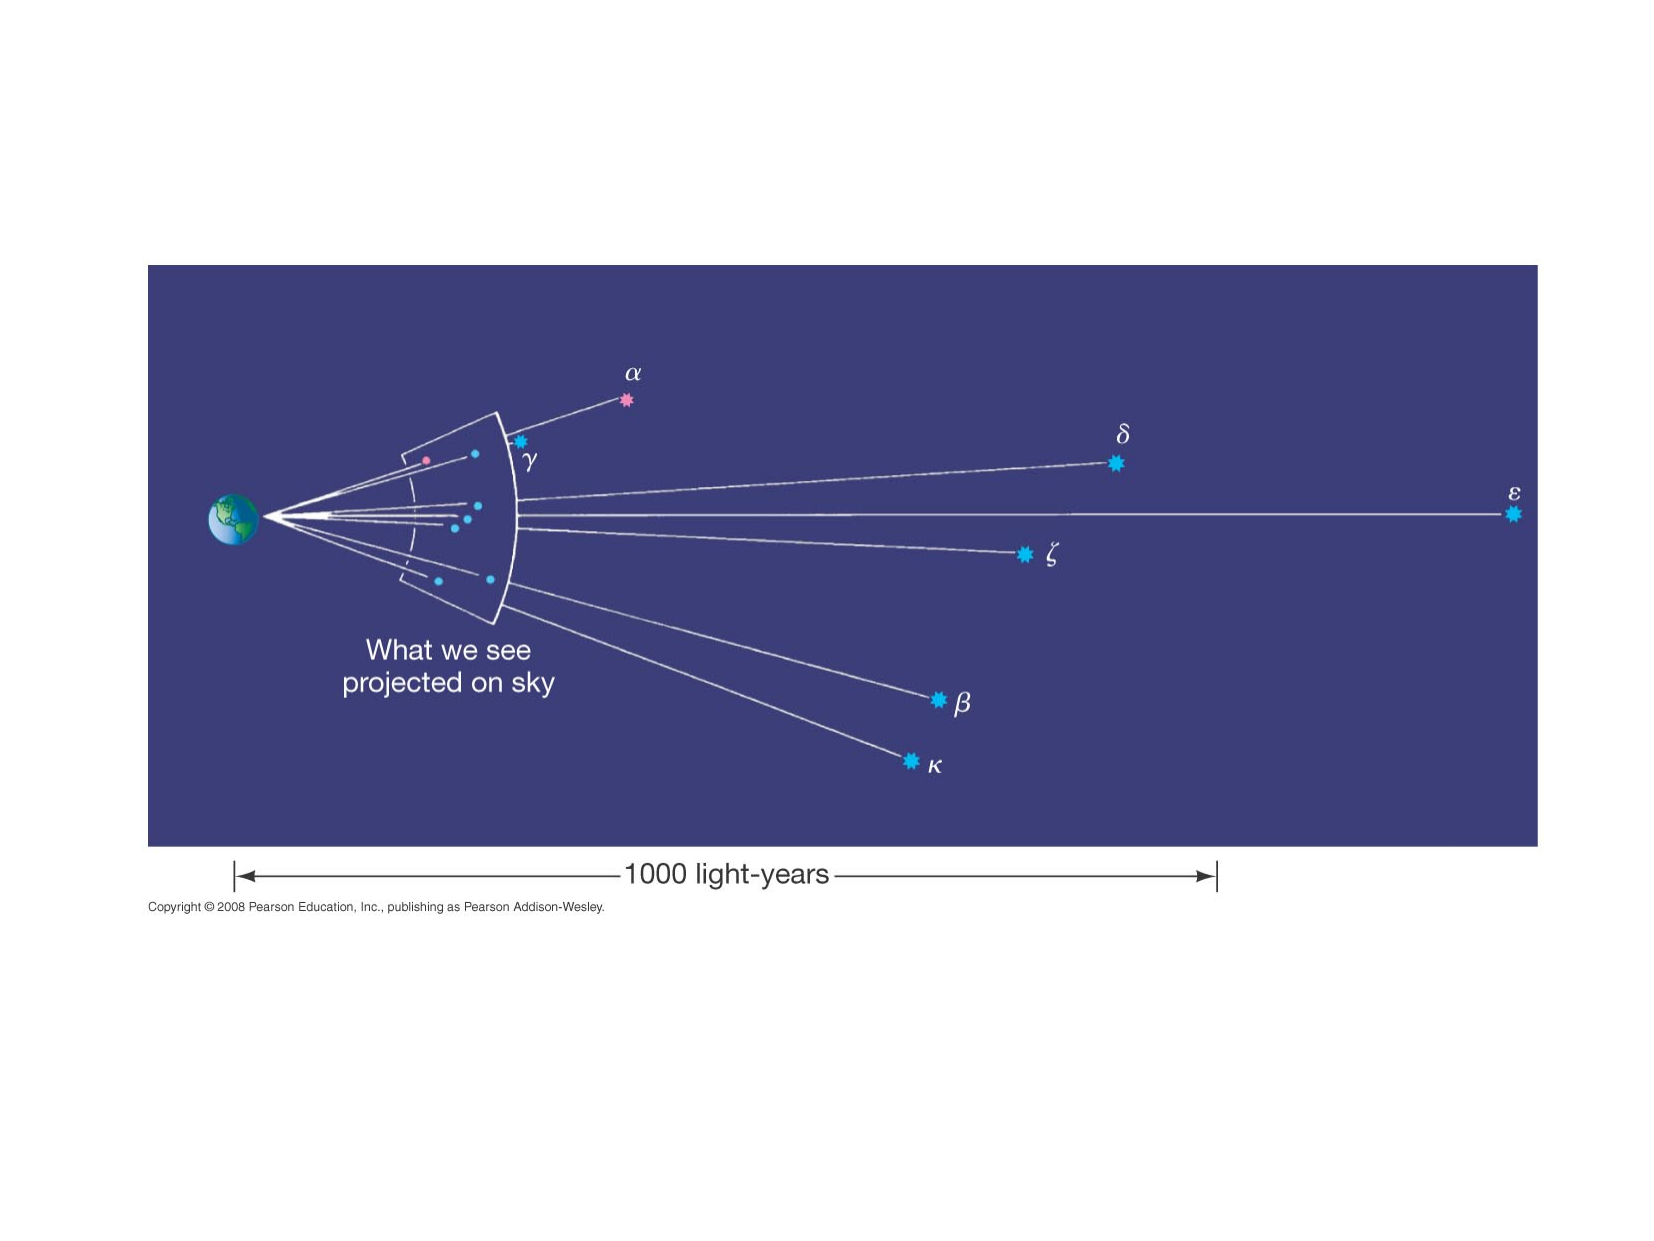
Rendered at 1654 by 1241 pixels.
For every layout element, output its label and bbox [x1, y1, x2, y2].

picture [142, 259, 1544, 923]
